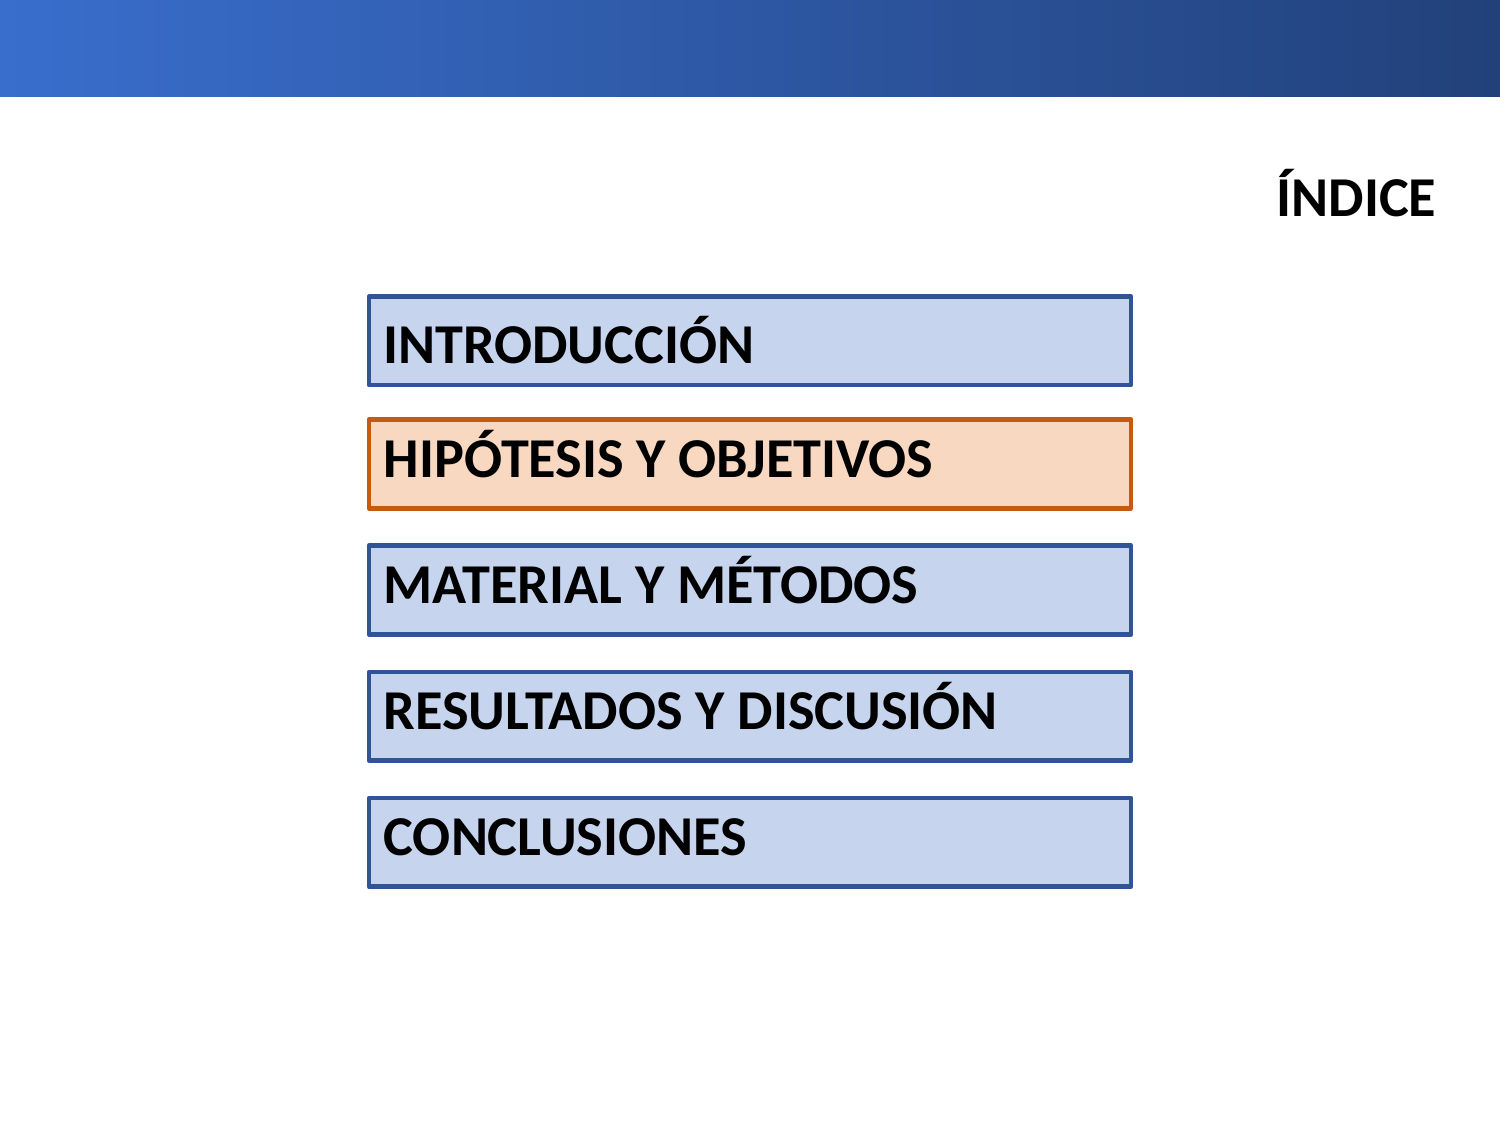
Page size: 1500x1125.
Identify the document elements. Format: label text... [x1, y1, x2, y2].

text_box RESULTADOS Y DISCUSIÓN [369, 671, 1131, 761]
text_box MATERIAL Y MÉTODOS [369, 545, 1131, 635]
text_box [0, 0, 1500, 97]
text_box INTRODUCCIÓN [369, 296, 1131, 386]
text_box HIPÓTESIS Y OBJETIVOS [369, 419, 1131, 509]
text_box CONCLUSIONES [369, 798, 1131, 887]
text_box ÍNDICE [1261, 153, 1452, 236]
